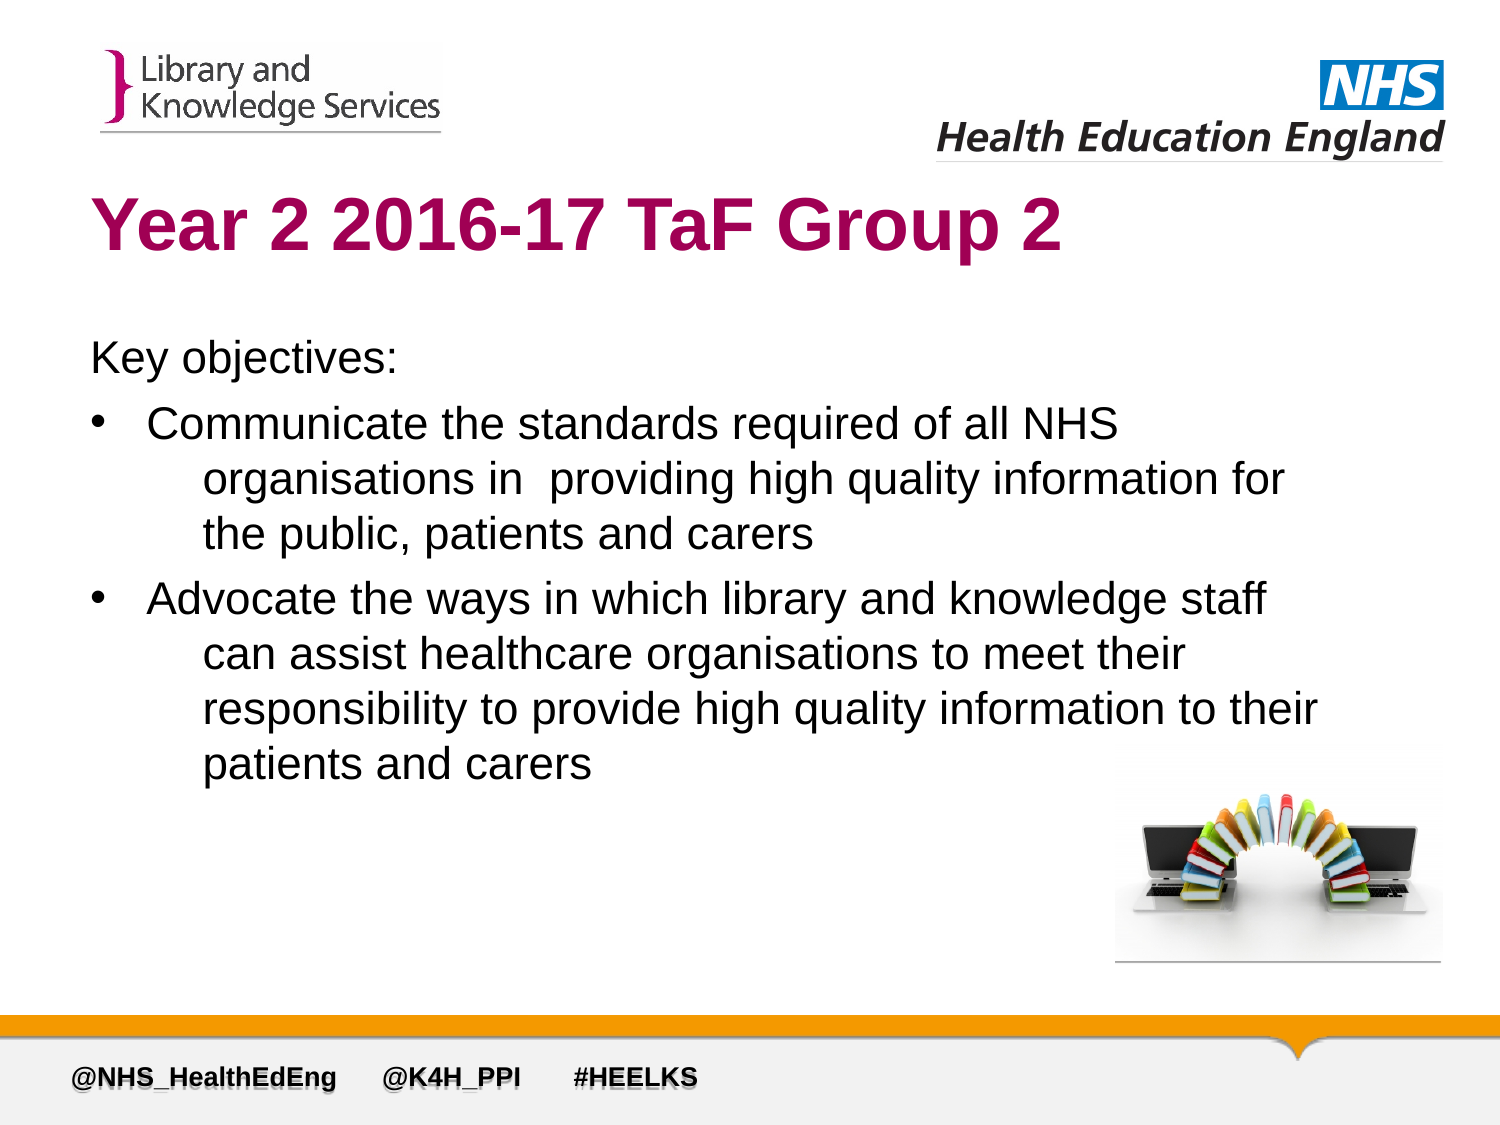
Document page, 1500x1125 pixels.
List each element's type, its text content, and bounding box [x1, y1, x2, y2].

picture [100, 42, 443, 131]
text_box @NHS_HealthEdEng @K4H_PPI #HEELKS [55, 1052, 932, 1113]
list Key objectives: Communicate the standards required of all NHS organisations in providing high quality information for the public, patients and carers Advocate the ways in which library and knowledge staff can assist healthcare organisations to meet their responsibility to provide high quality information to their patients and carers [75, 320, 1361, 931]
title Year 2 2016-17 TaF Group 2 [75, 168, 1351, 280]
picture [1115, 743, 1443, 961]
